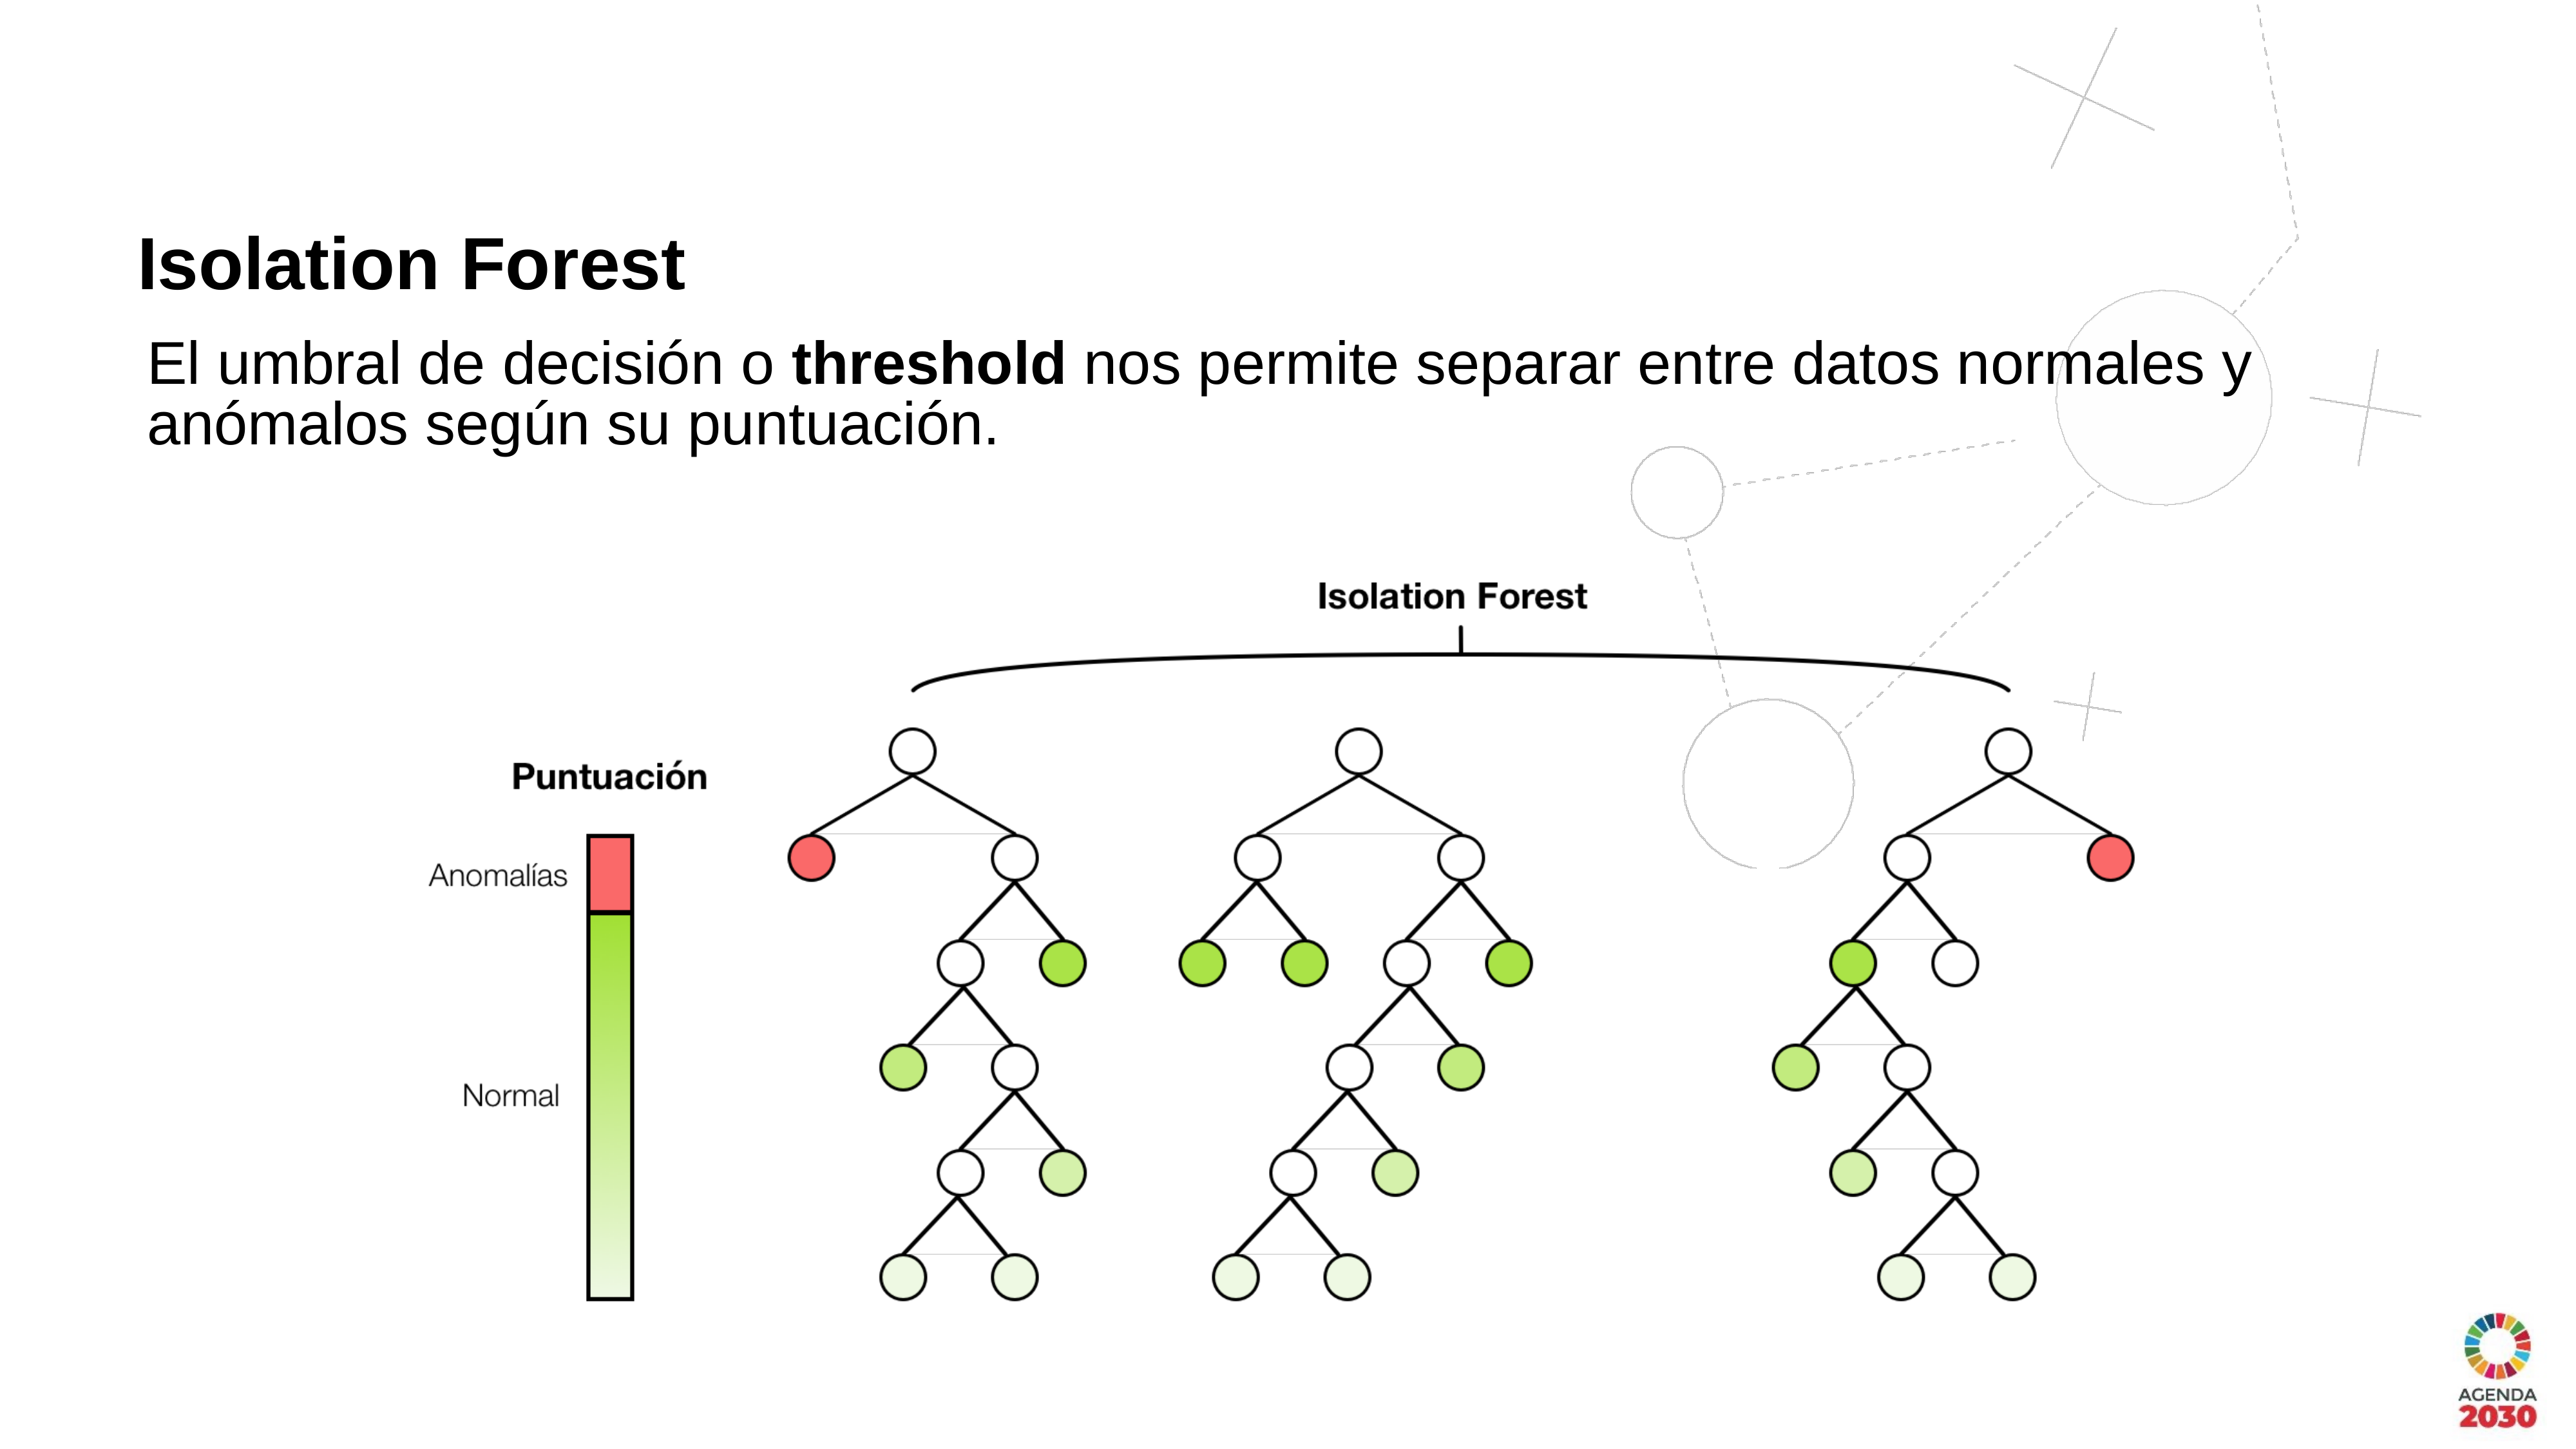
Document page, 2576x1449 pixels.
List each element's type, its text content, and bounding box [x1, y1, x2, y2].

picture [2450, 1297, 2547, 1441]
title Isolation Forest [128, 102, 1687, 310]
list El umbral de decisión o threshold nos permite separar entre datos normales y anómalos según su puntuación. [128, 326, 2429, 706]
picture [331, 541, 2421, 1394]
picture [1630, 0, 2421, 326]
